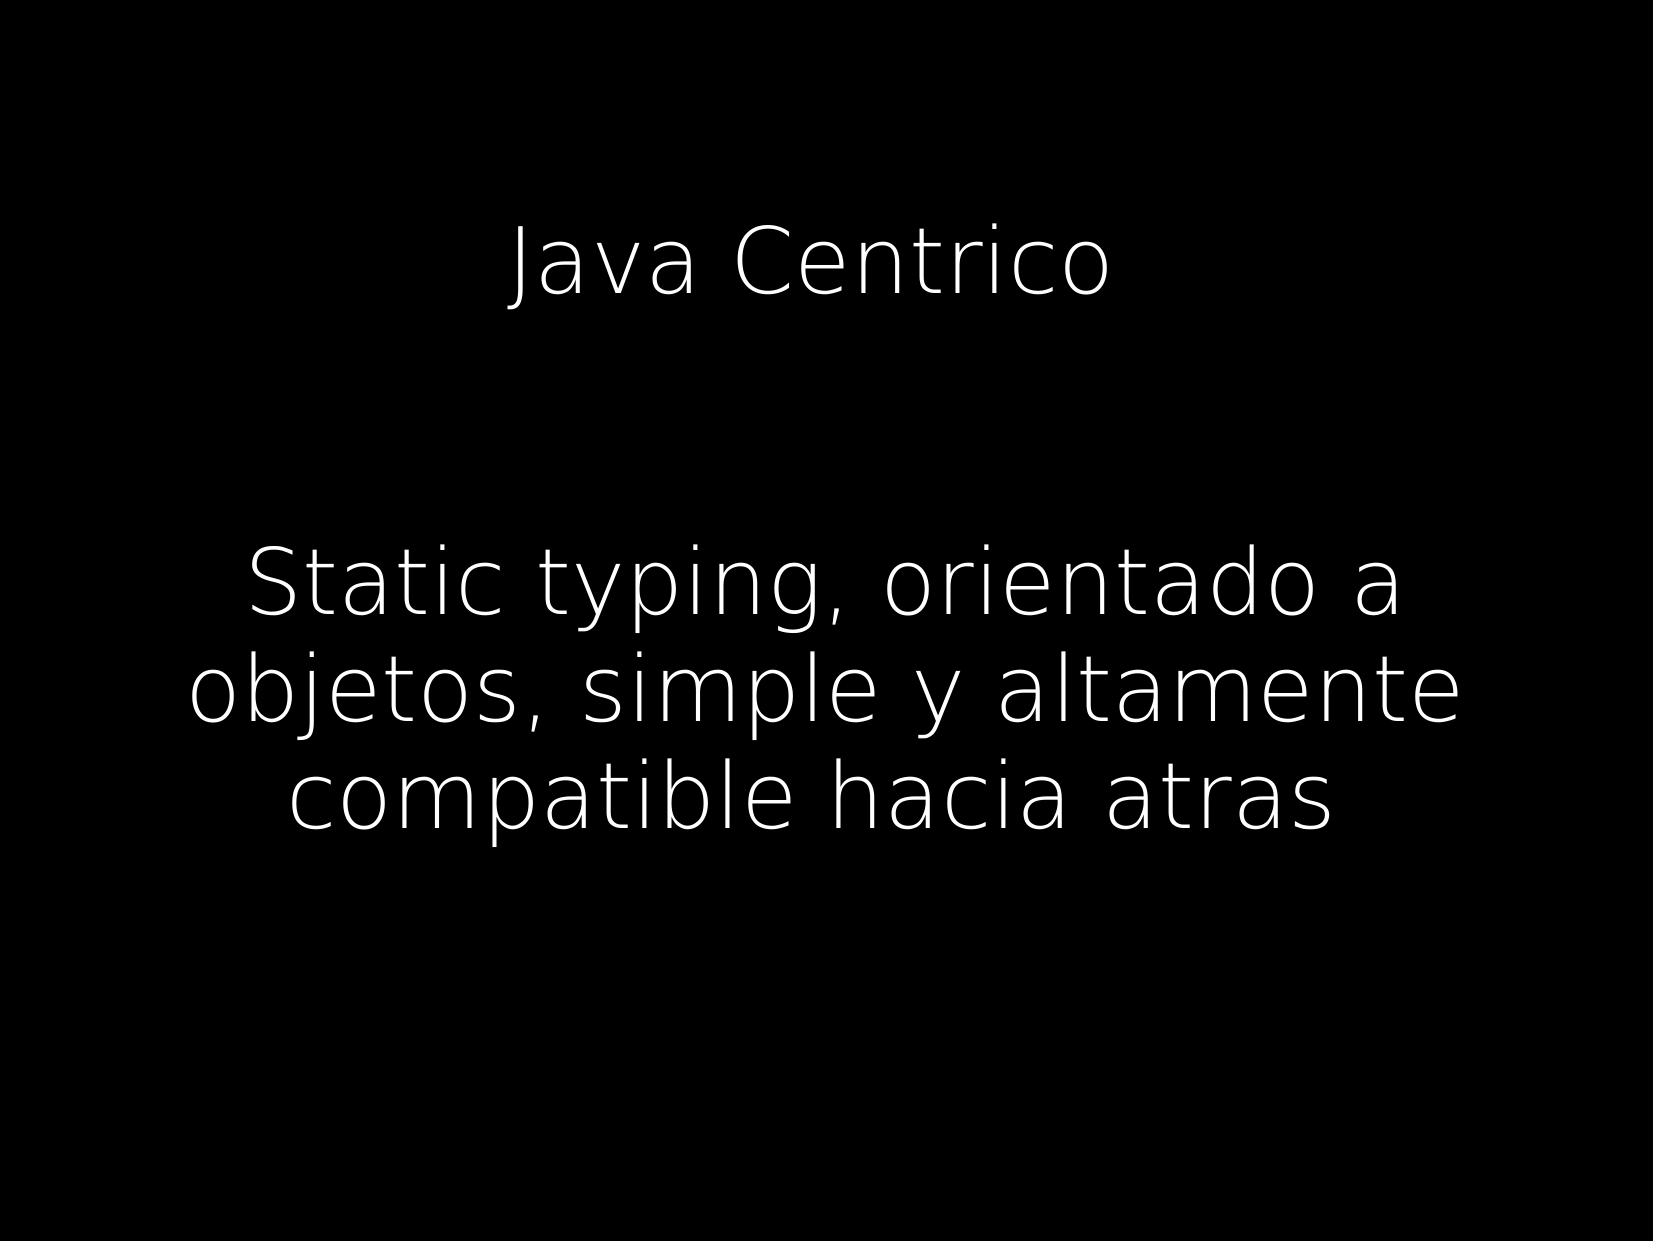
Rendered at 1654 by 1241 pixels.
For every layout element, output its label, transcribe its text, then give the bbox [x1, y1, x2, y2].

subtitle Java Centrico Static typing, orientado a objetos, simple y altamente compatible hacia atras [82, 49, 1571, 1010]
